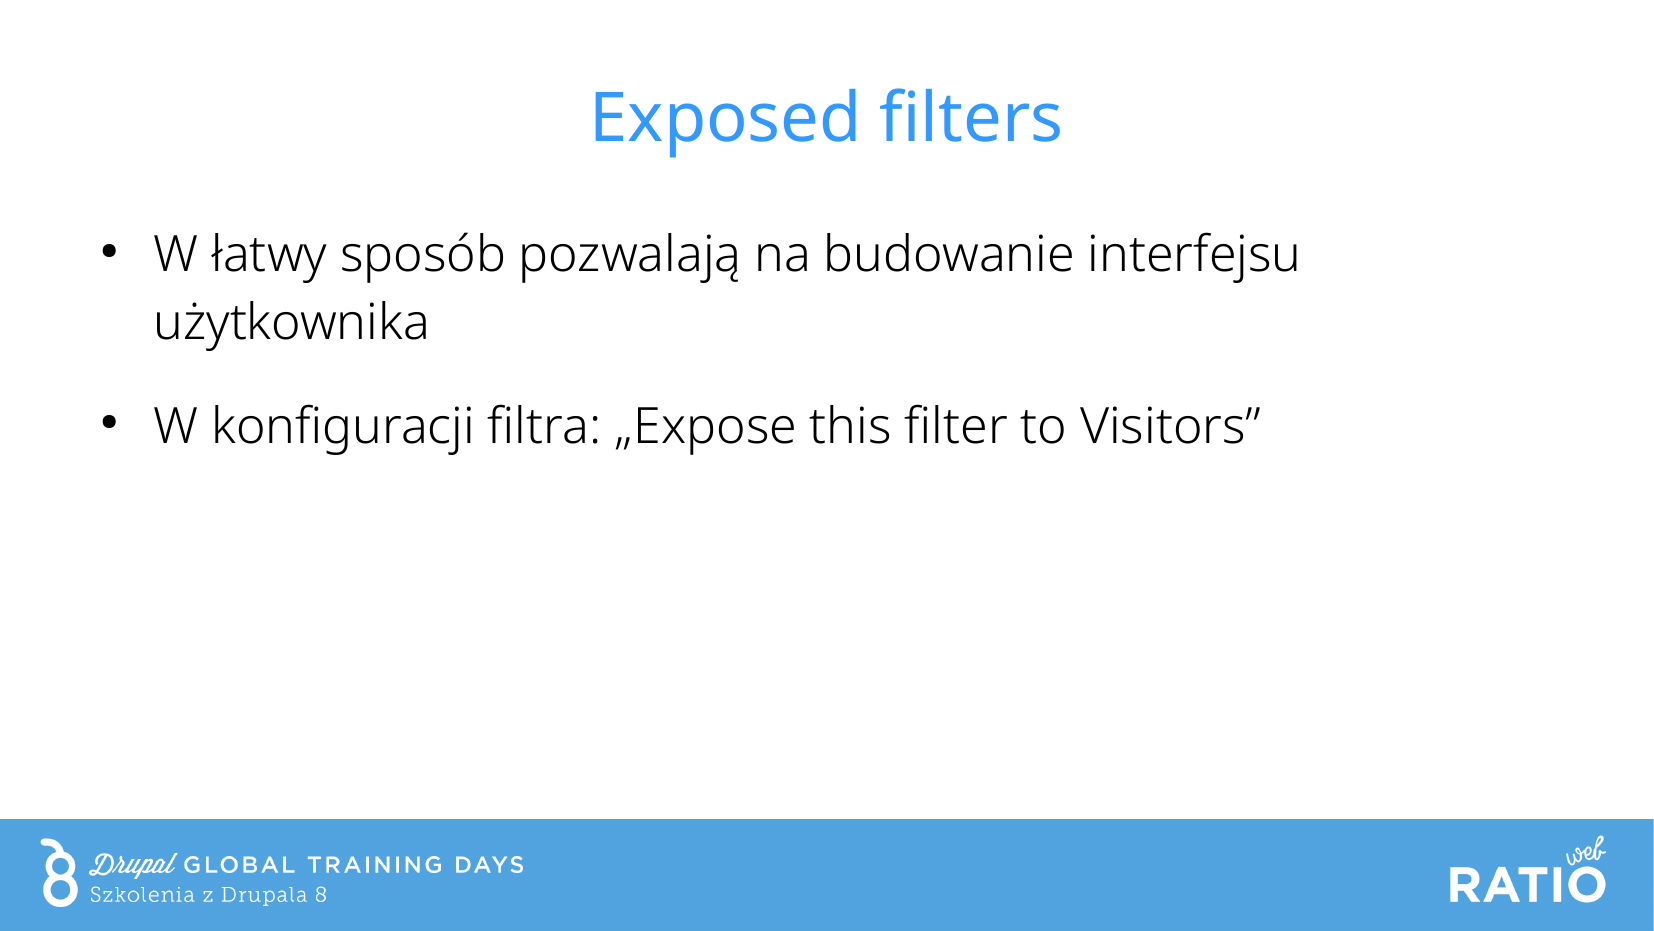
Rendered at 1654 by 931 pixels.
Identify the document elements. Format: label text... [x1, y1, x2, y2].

title Exposed filters [82, 37, 1571, 193]
list W łatwy sposób pozwalają na budowanie interfejsu użytkownika W konfiguracji filtra: „Expose this filter to Visitors” [82, 217, 1571, 758]
picture [0, 0, 1654, 931]
